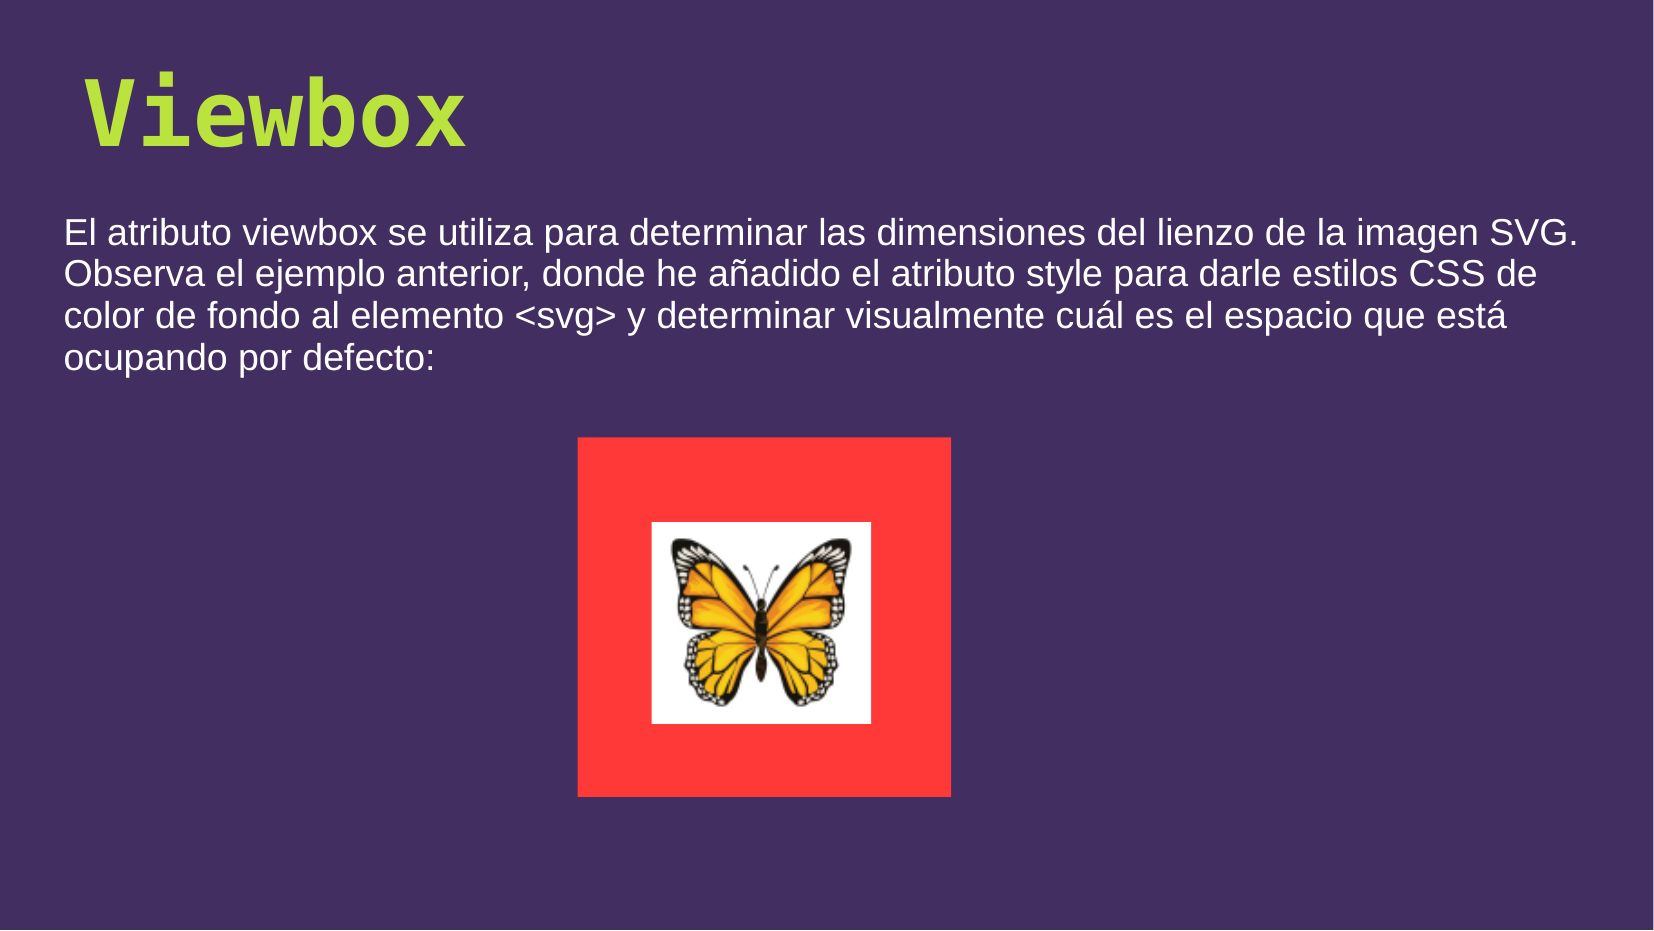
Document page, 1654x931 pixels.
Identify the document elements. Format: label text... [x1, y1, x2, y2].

title Viewbox [82, 37, 1571, 193]
list El atributo viewbox se utiliza para determinar las dimensiones del lienzo de la imagen SVG. Observa el ejemplo anterior, donde he añadido el atributo style para darle estilos CSS de color de fondo al elemento <svg> y determinar visualmente cuál es el espacio que está ocupando por defecto: [63, 210, 1580, 482]
text_box [577, 437, 952, 797]
picture [651, 522, 872, 724]
